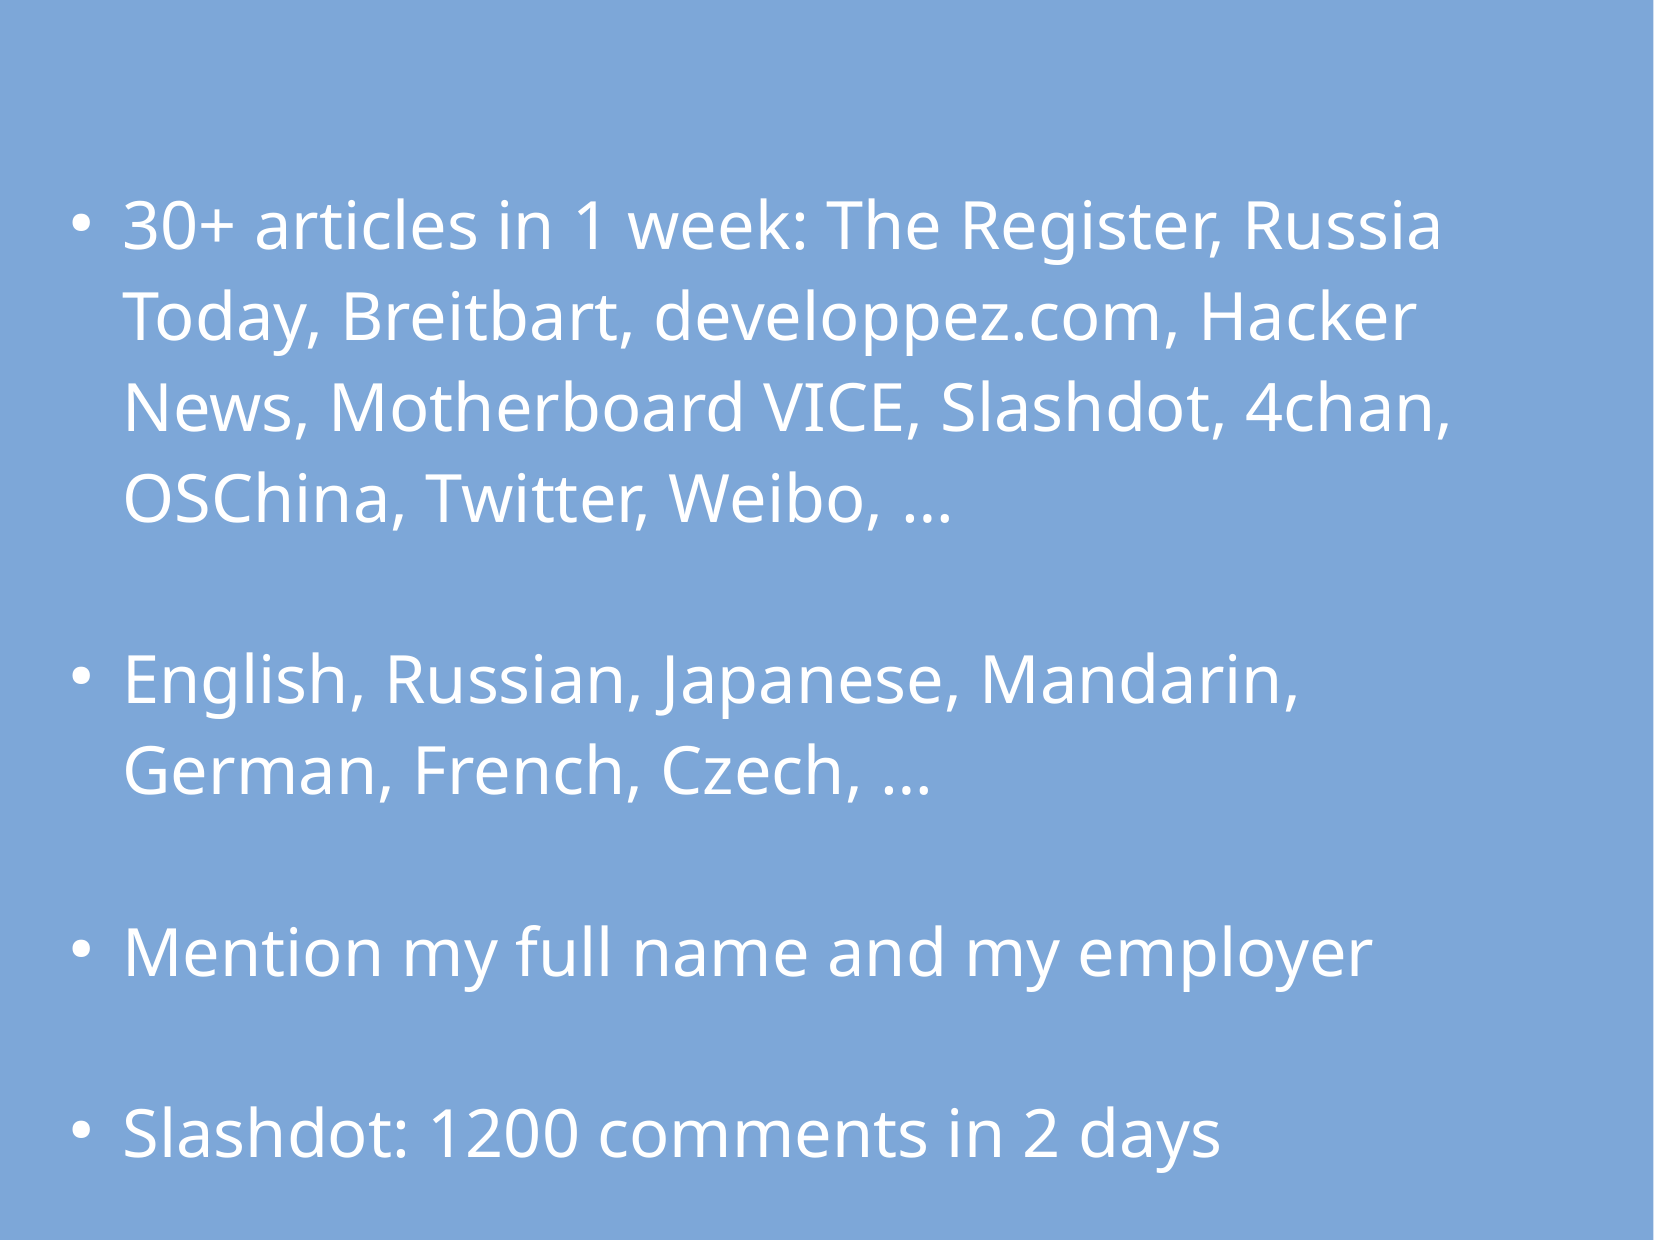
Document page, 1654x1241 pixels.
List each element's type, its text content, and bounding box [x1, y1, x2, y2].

list 30+ articles in 1 week: The Register, Russia Today, Breitbart, developpez.com, Hacker News, Motherboard VICE, Slashdot, 4chan, OSChina, Twitter, Weibo, … English, Russian, Japanese, Mandarin, German, French, Czech, … Mention my full name and my employer Slashdot: 1200 comments in 2 days [69, 178, 1557, 1108]
